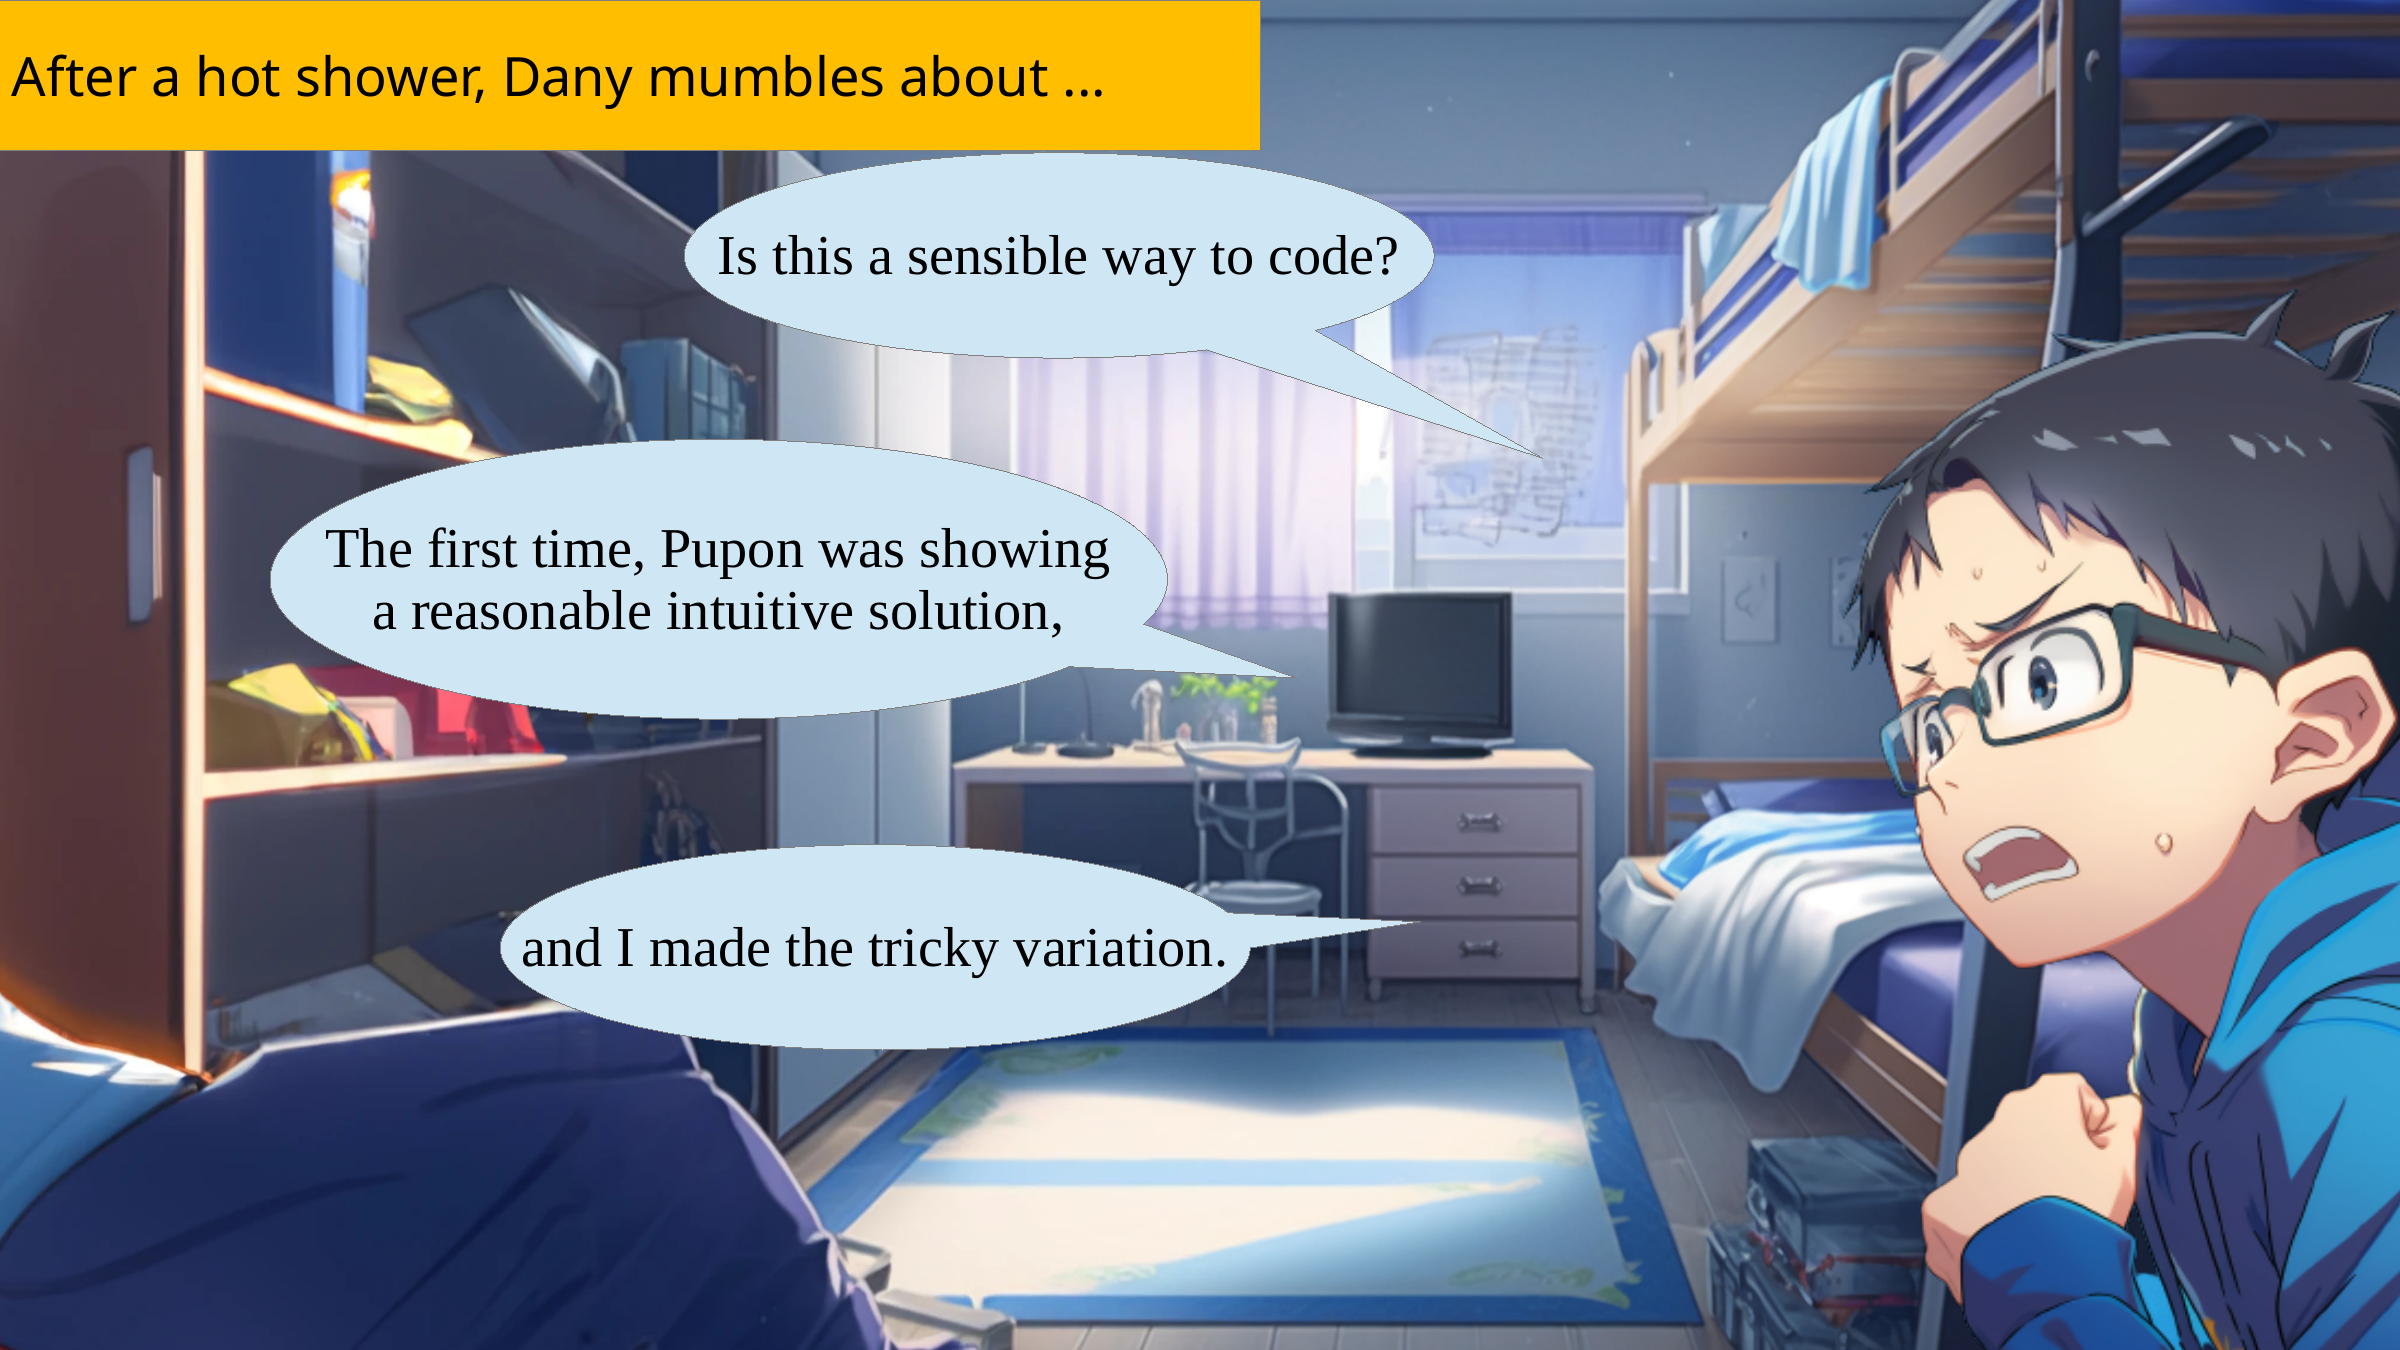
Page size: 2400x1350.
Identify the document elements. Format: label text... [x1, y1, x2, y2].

text_box Is this a sensible way to code? [684, 152, 1543, 459]
text_box The first time, Pupon was showing a reasonable intuitive solution, [270, 439, 1297, 720]
text_box After a hot shower, Dany mumbles about ... [0, 0, 1261, 151]
picture [0, 0, 2400, 1350]
text_box and I made the tricky variation. [500, 844, 1421, 1051]
